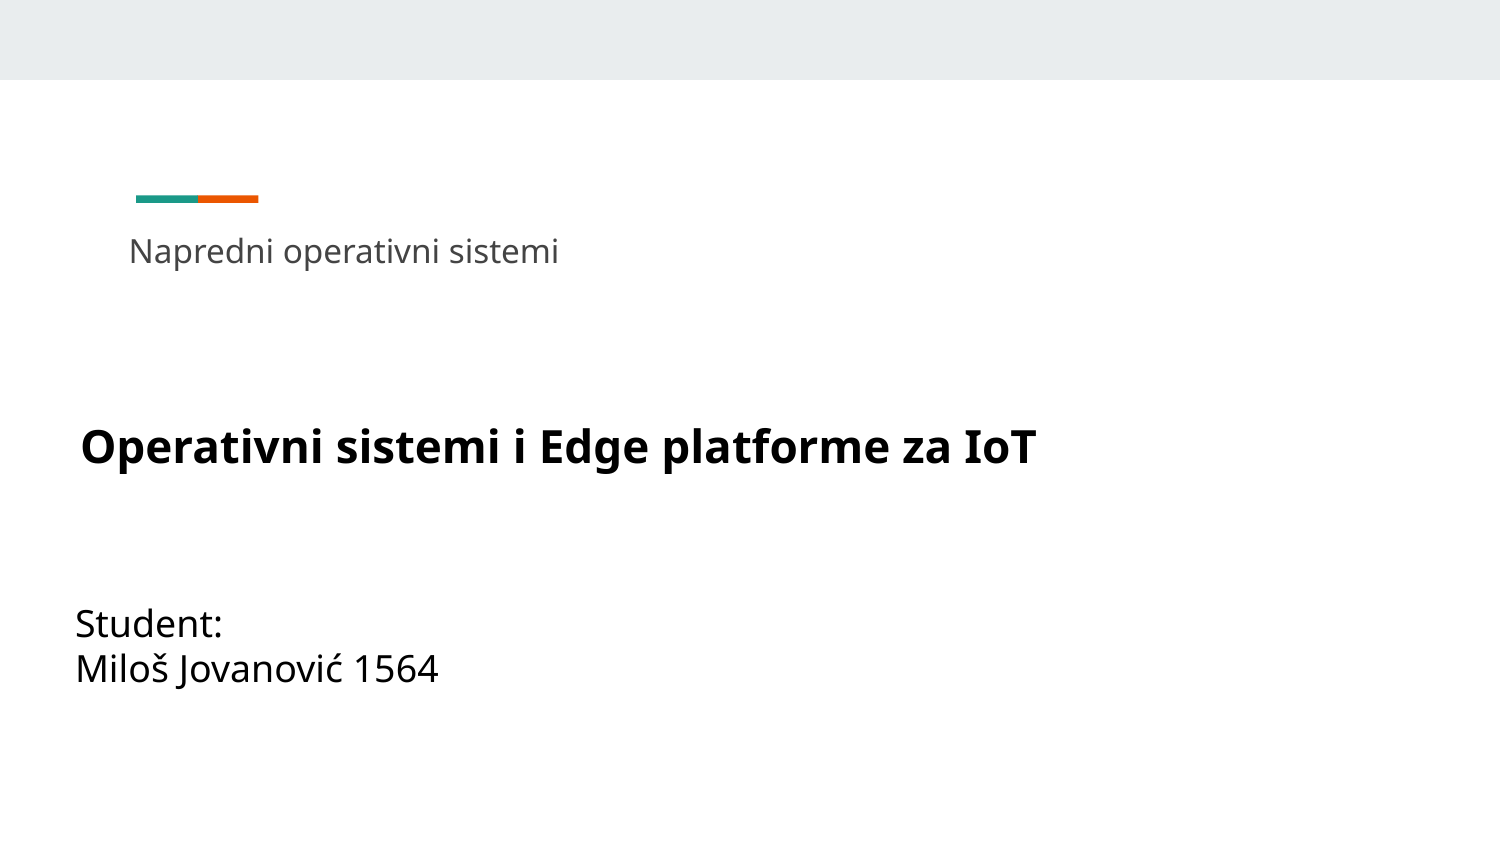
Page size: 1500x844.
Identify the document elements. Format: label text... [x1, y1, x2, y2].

title Operativni sistemi i Edge platforme za IoT [65, 76, 1126, 488]
list Student: Miloš Jovanović 1564 [75, 600, 451, 713]
list Napredni operativni sistemi [128, 230, 1163, 345]
